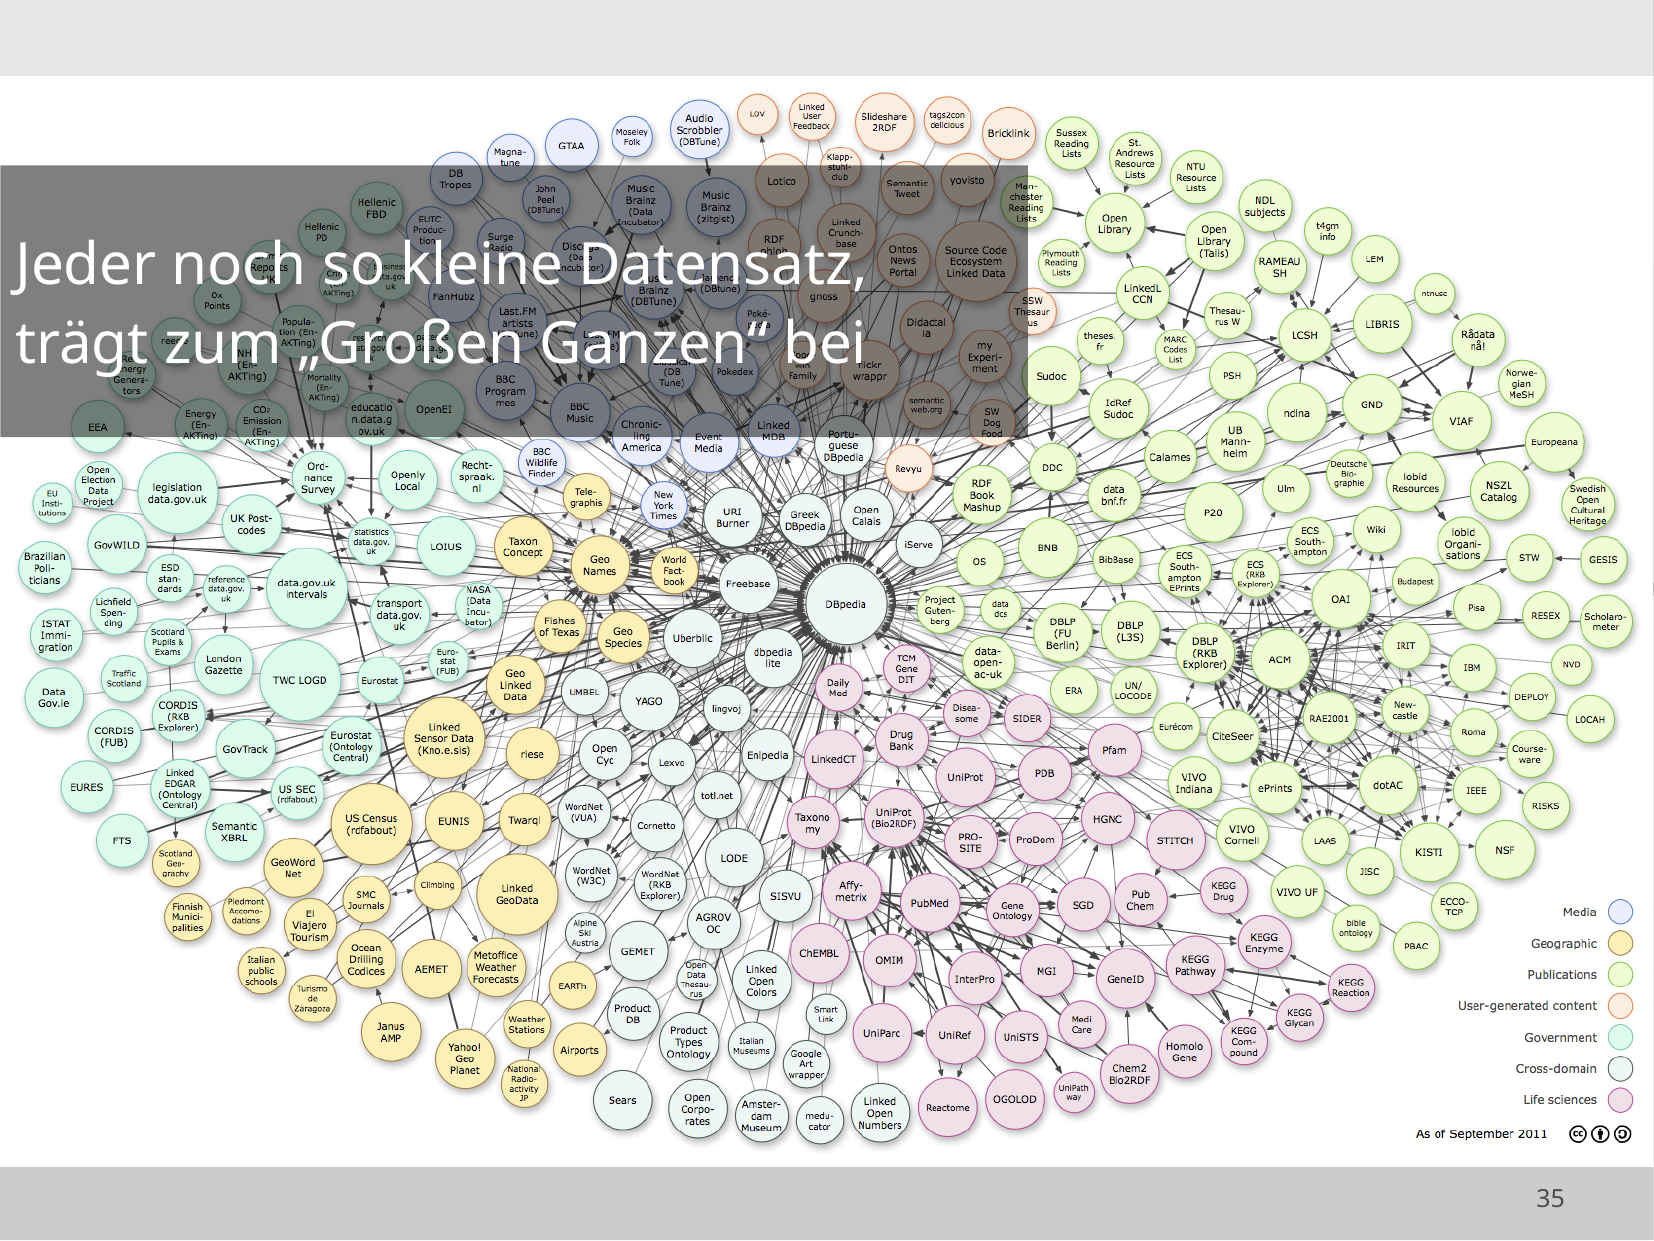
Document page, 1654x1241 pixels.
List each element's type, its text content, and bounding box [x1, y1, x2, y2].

picture [0, 76, 1654, 1167]
text_box Jeder noch so kleine Datensatz, trägt zum „Großen Ganzen“ bei [0, 165, 1028, 438]
